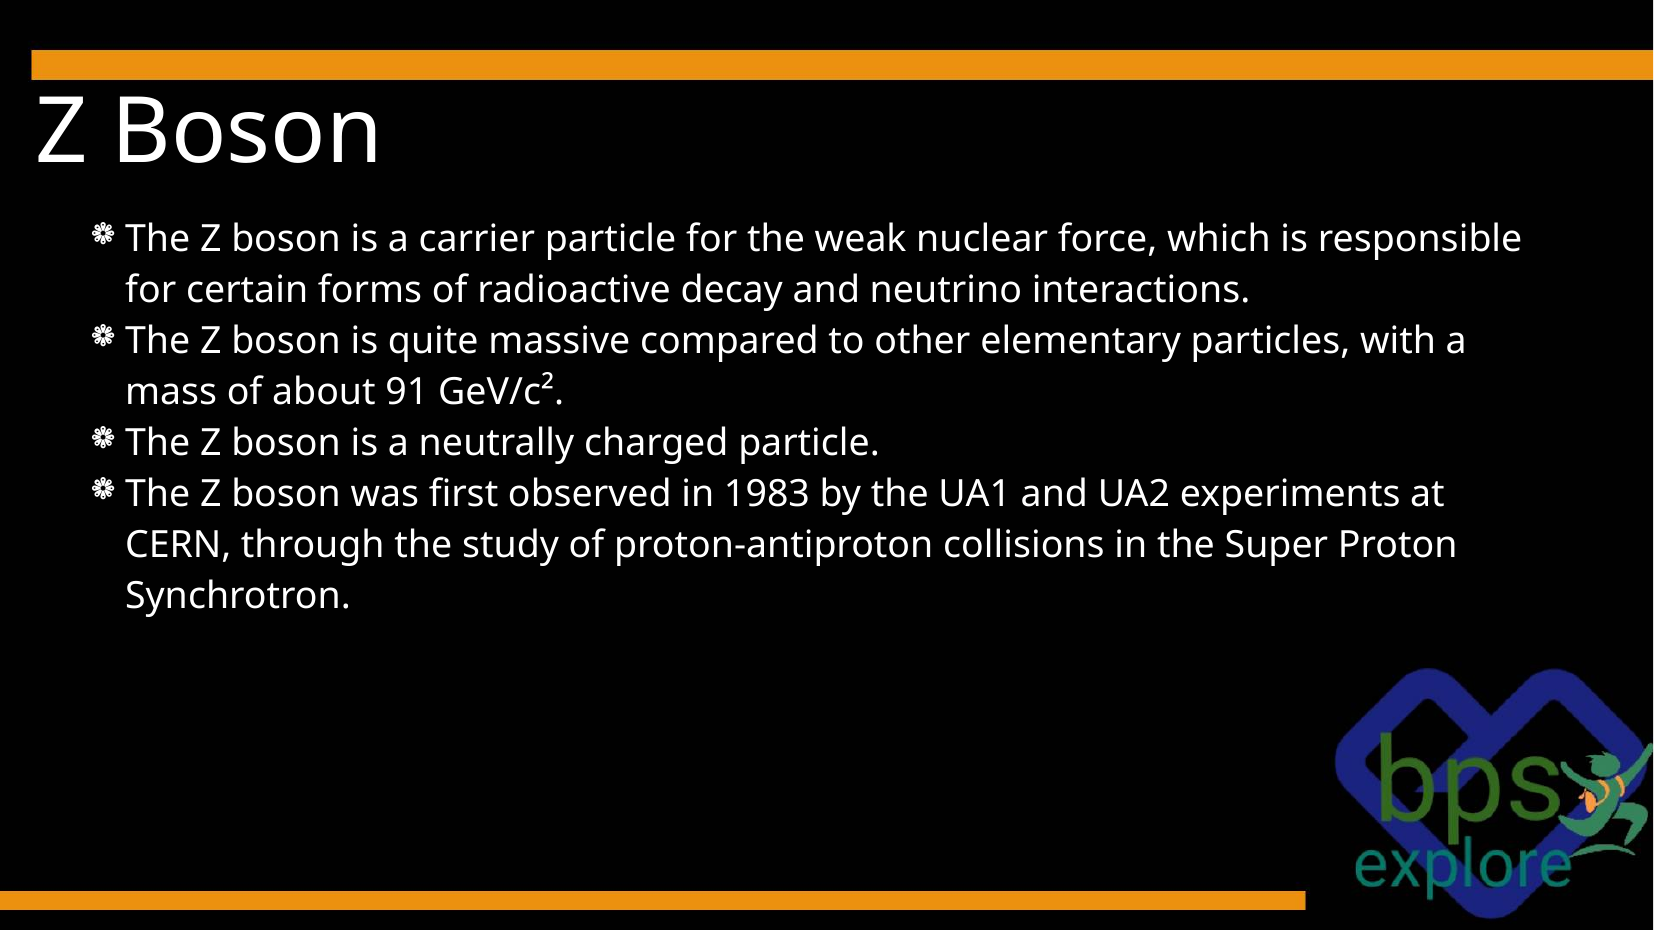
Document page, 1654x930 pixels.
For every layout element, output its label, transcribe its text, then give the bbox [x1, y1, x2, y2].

text_box The Z boson is a carrier particle for the weak nuclear force, which is responsible for certain forms of radioactive decay and neutrino interactions. The Z boson is quite massive compared to other elementary particles, with a mass of about 91 GeV/c². The Z boson is a neutrally charged particle. The Z boson was first observed in 1983 by the UA1 and UA2 experiments at CERN, through the study of proton-antiproton collisions in the Super Proton Synchrotron. [75, 204, 1576, 826]
picture [0, 0, 1654, 930]
title Z Boson [35, 48, 1524, 205]
